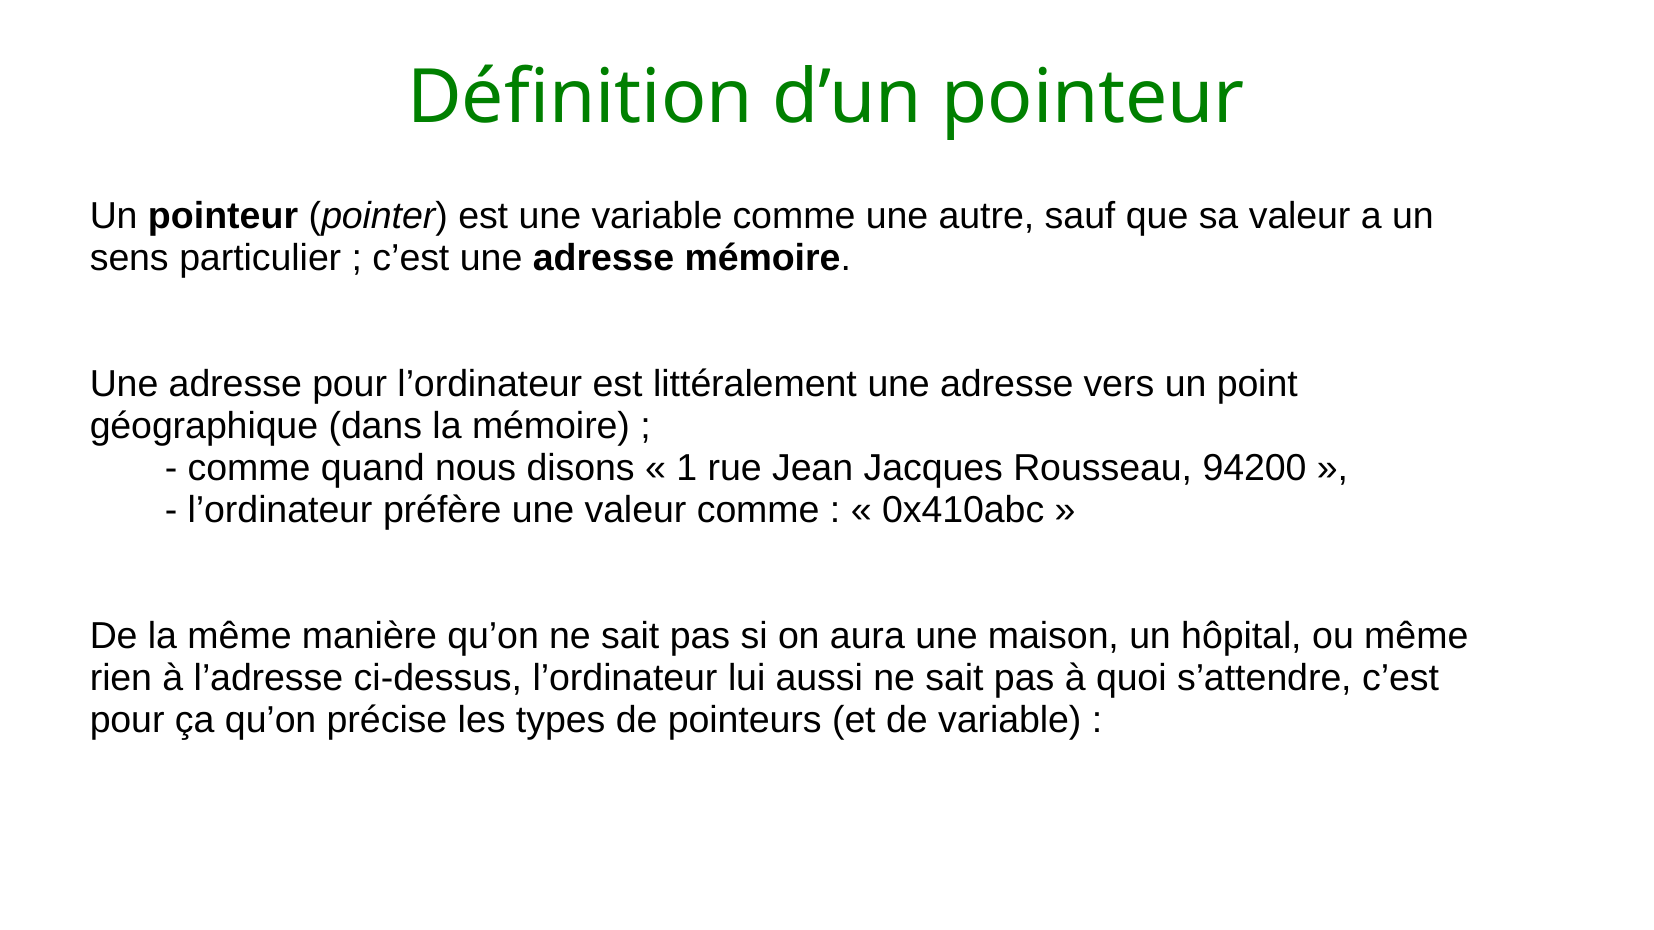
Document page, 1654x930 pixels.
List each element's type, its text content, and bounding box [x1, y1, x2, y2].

title Définition d’un pointeur [82, 37, 1571, 150]
text_box Un pointeur (pointer) est une variable comme une autre, sauf que sa valeur a un sens particulier ; c’est une adresse mémoire. Une adresse pour l’ordinateur est littéralement une adresse vers un point géographique (dans la mémoire) ; - comme quand nous disons « 1 rue Jean Jacques Rousseau, 94200 », - l’ordinateur préfère une valeur comme : « 0x410abc » De la même manière qu’on ne sait pas si on aura une maison, un hôpital, ou même rien à l’adresse ci-dessus, l’ordinateur lui aussi ne sait pas à quoi s’attendre, c’est pour ça qu’on précise les types de pointeurs (et de variable) : [74, 187, 1500, 833]
